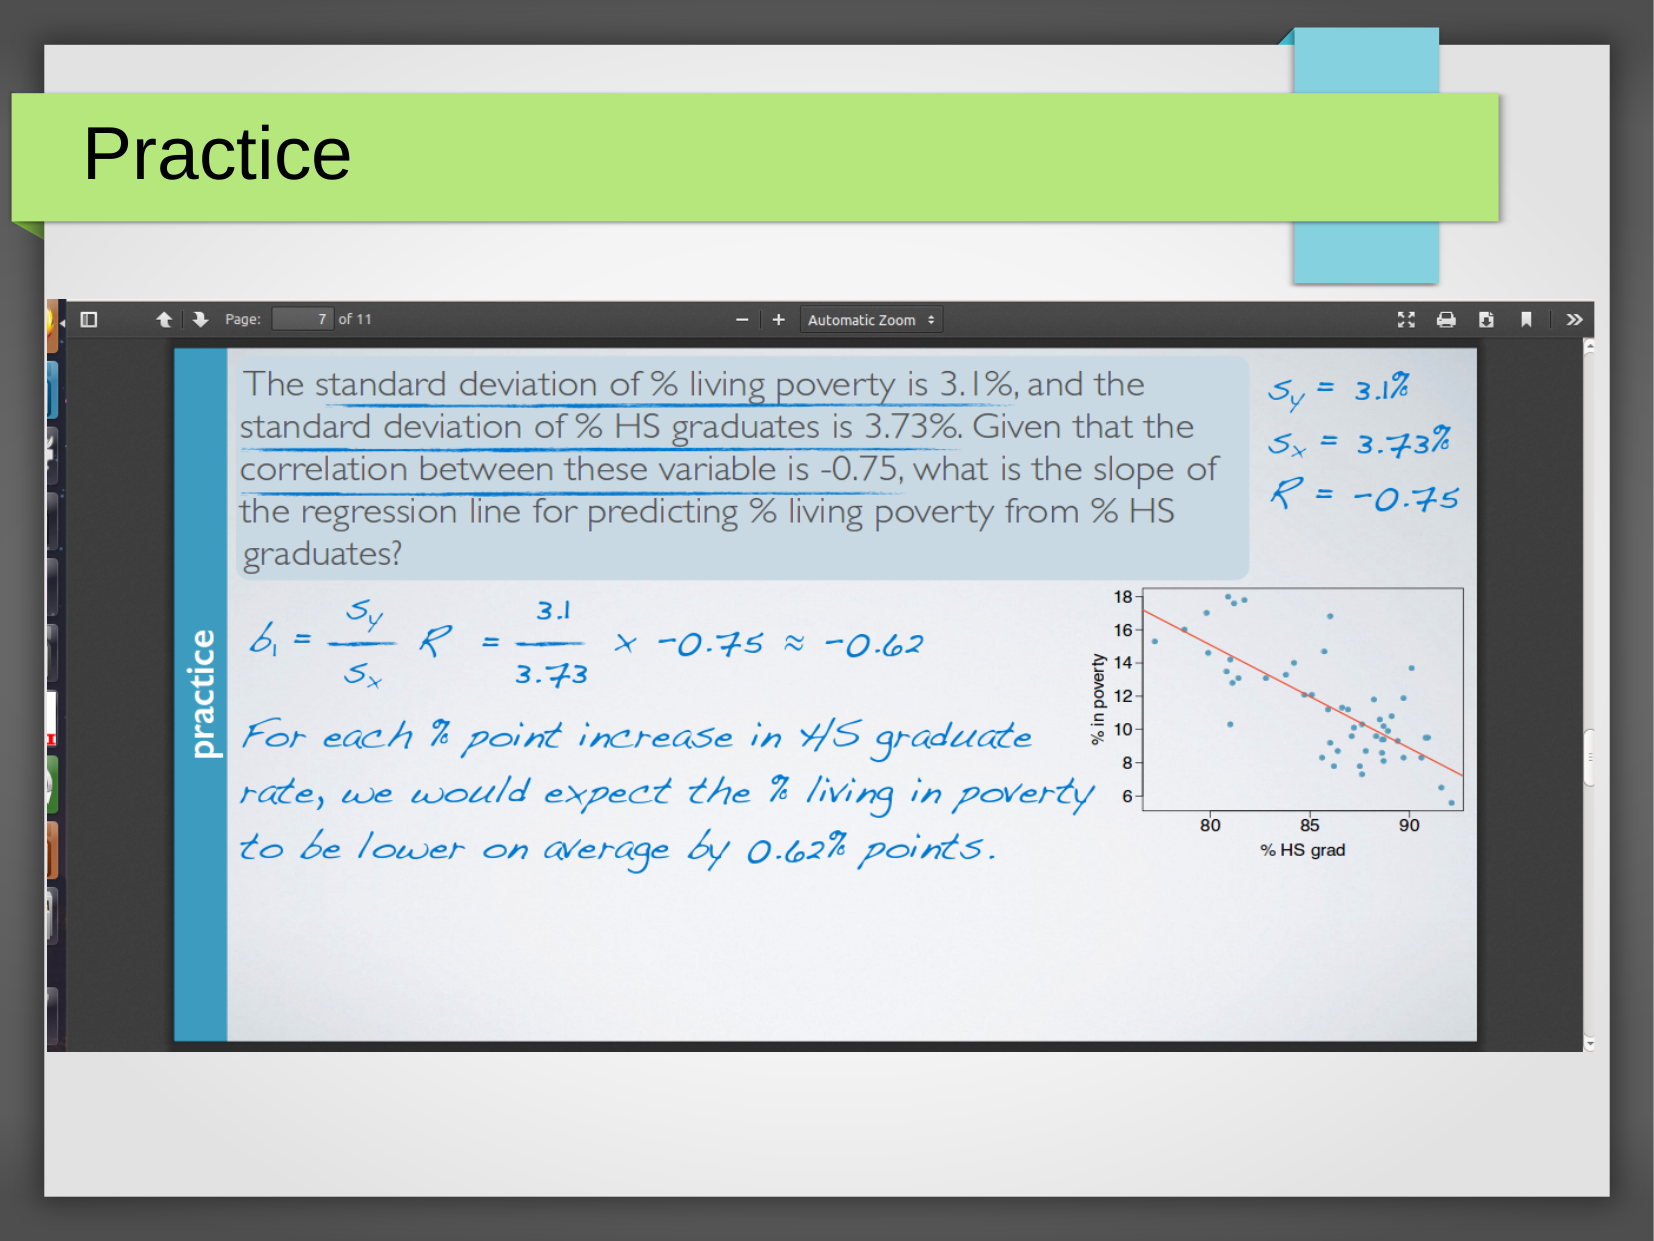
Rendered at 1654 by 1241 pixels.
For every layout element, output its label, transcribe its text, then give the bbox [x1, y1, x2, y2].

title Practice [82, 94, 1264, 213]
picture [0, 0, 1654, 1241]
